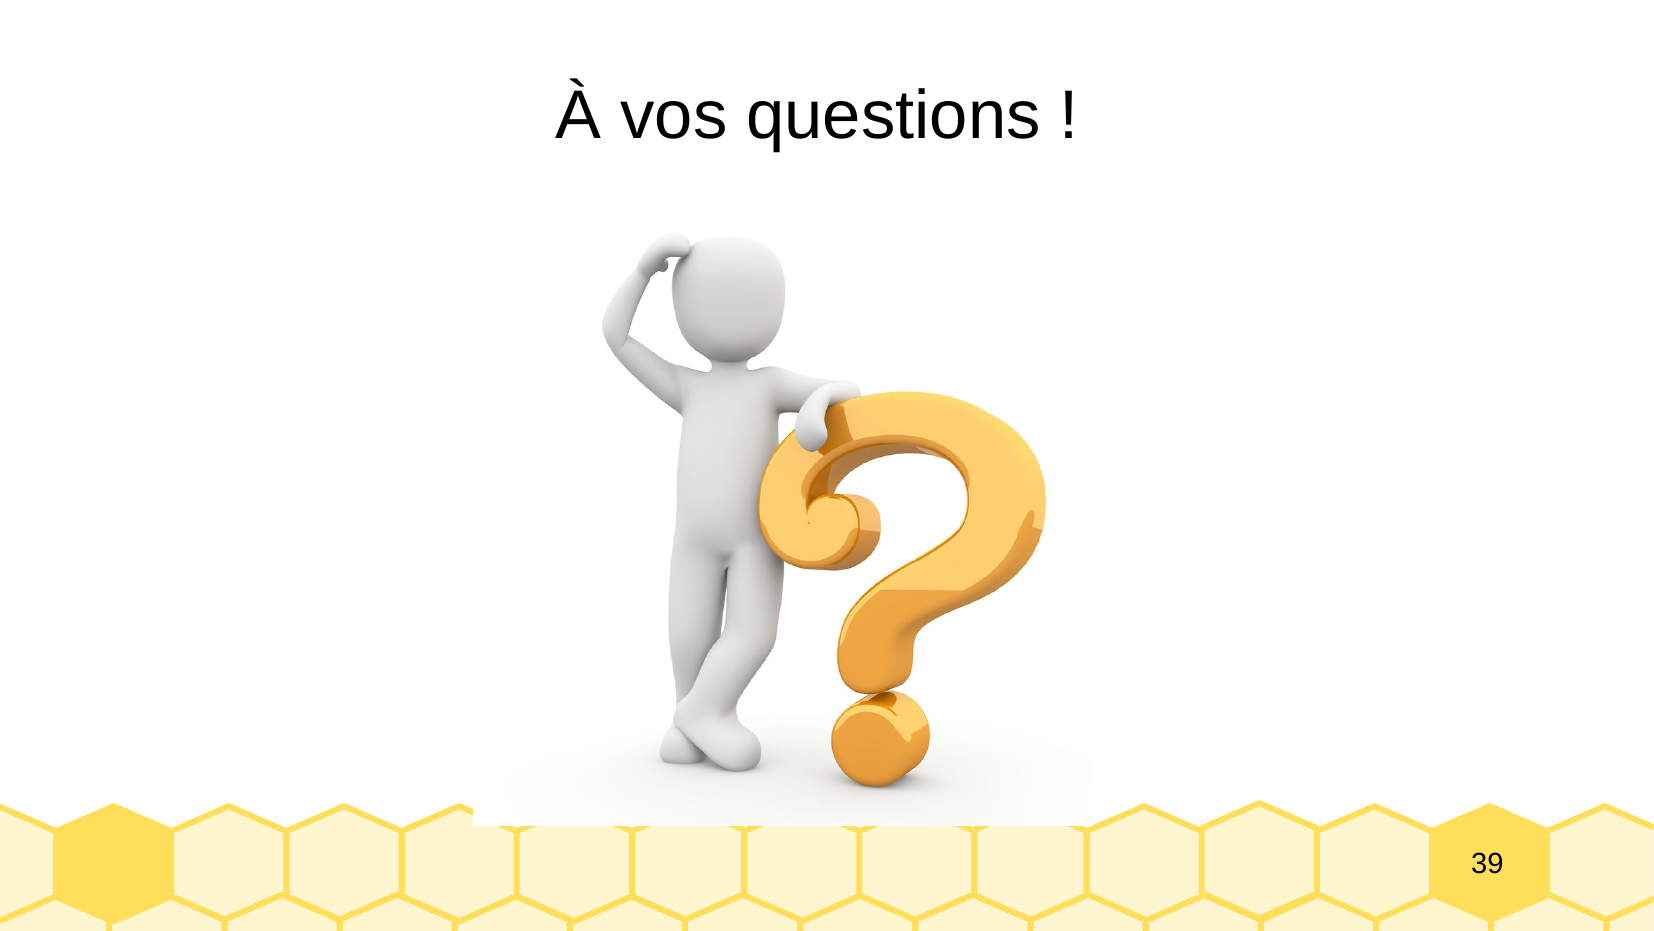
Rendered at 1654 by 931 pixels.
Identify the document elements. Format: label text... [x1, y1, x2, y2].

picture [473, 206, 1093, 826]
title À vos questions ! [82, 37, 1571, 193]
